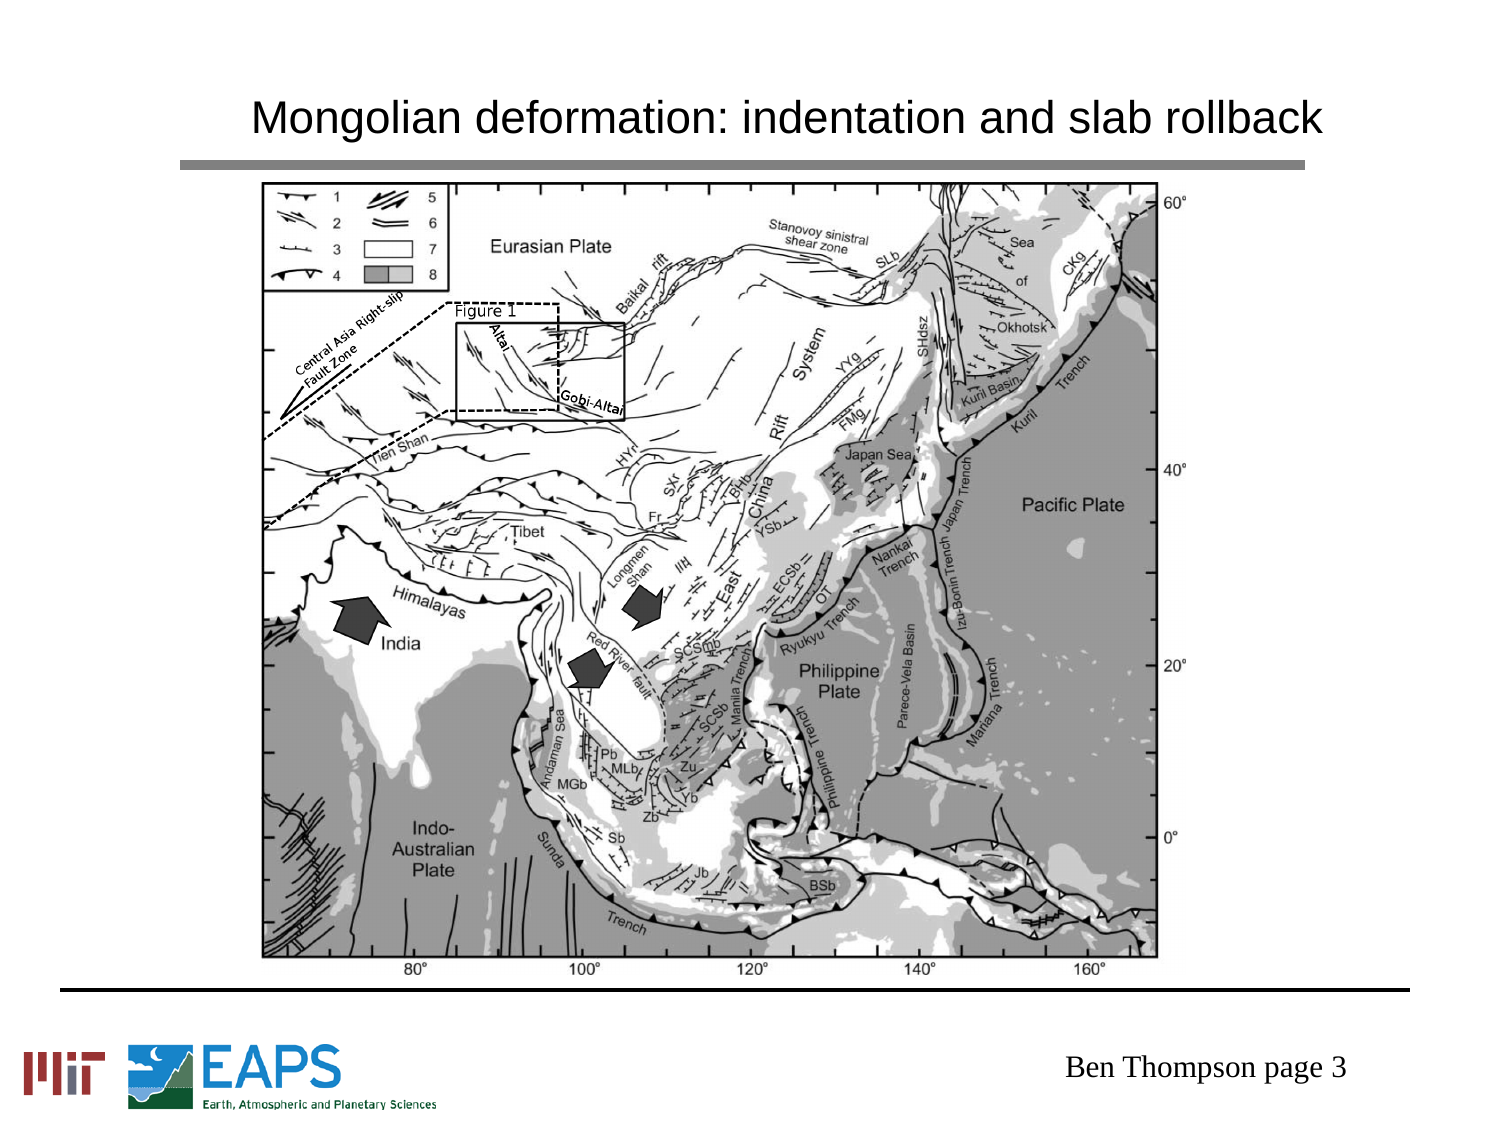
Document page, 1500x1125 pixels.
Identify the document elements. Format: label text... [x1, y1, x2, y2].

picture [261, 182, 1186, 976]
title Mongolian deformation: indentation and slab rollback [135, 67, 1441, 169]
picture [128, 1044, 436, 1110]
